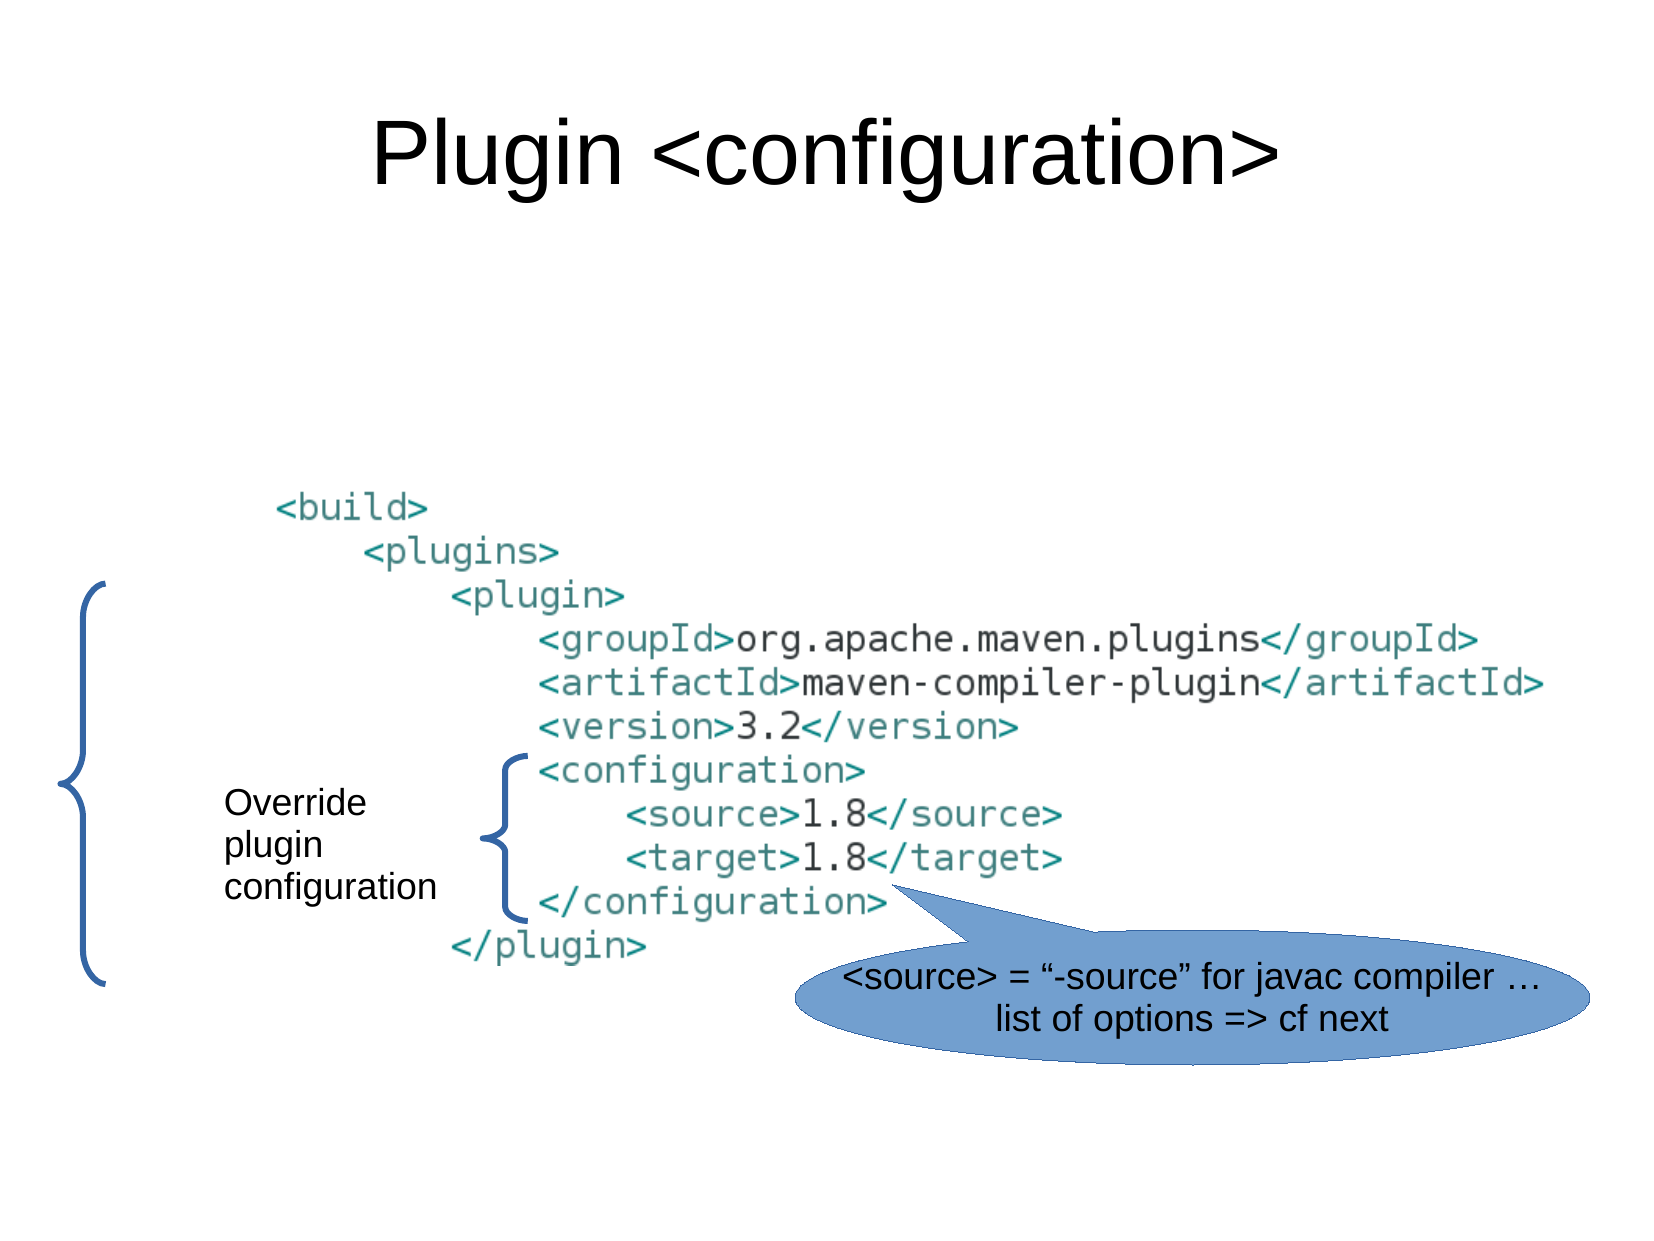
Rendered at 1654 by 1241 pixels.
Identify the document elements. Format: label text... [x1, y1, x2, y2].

text_box Override plugin configuration [209, 774, 453, 915]
title Plugin <configuration> [82, 49, 1571, 257]
text_box <source> = “-source” for javac compiler … list of options => cf next [795, 884, 1590, 1066]
picture [271, 489, 1548, 966]
